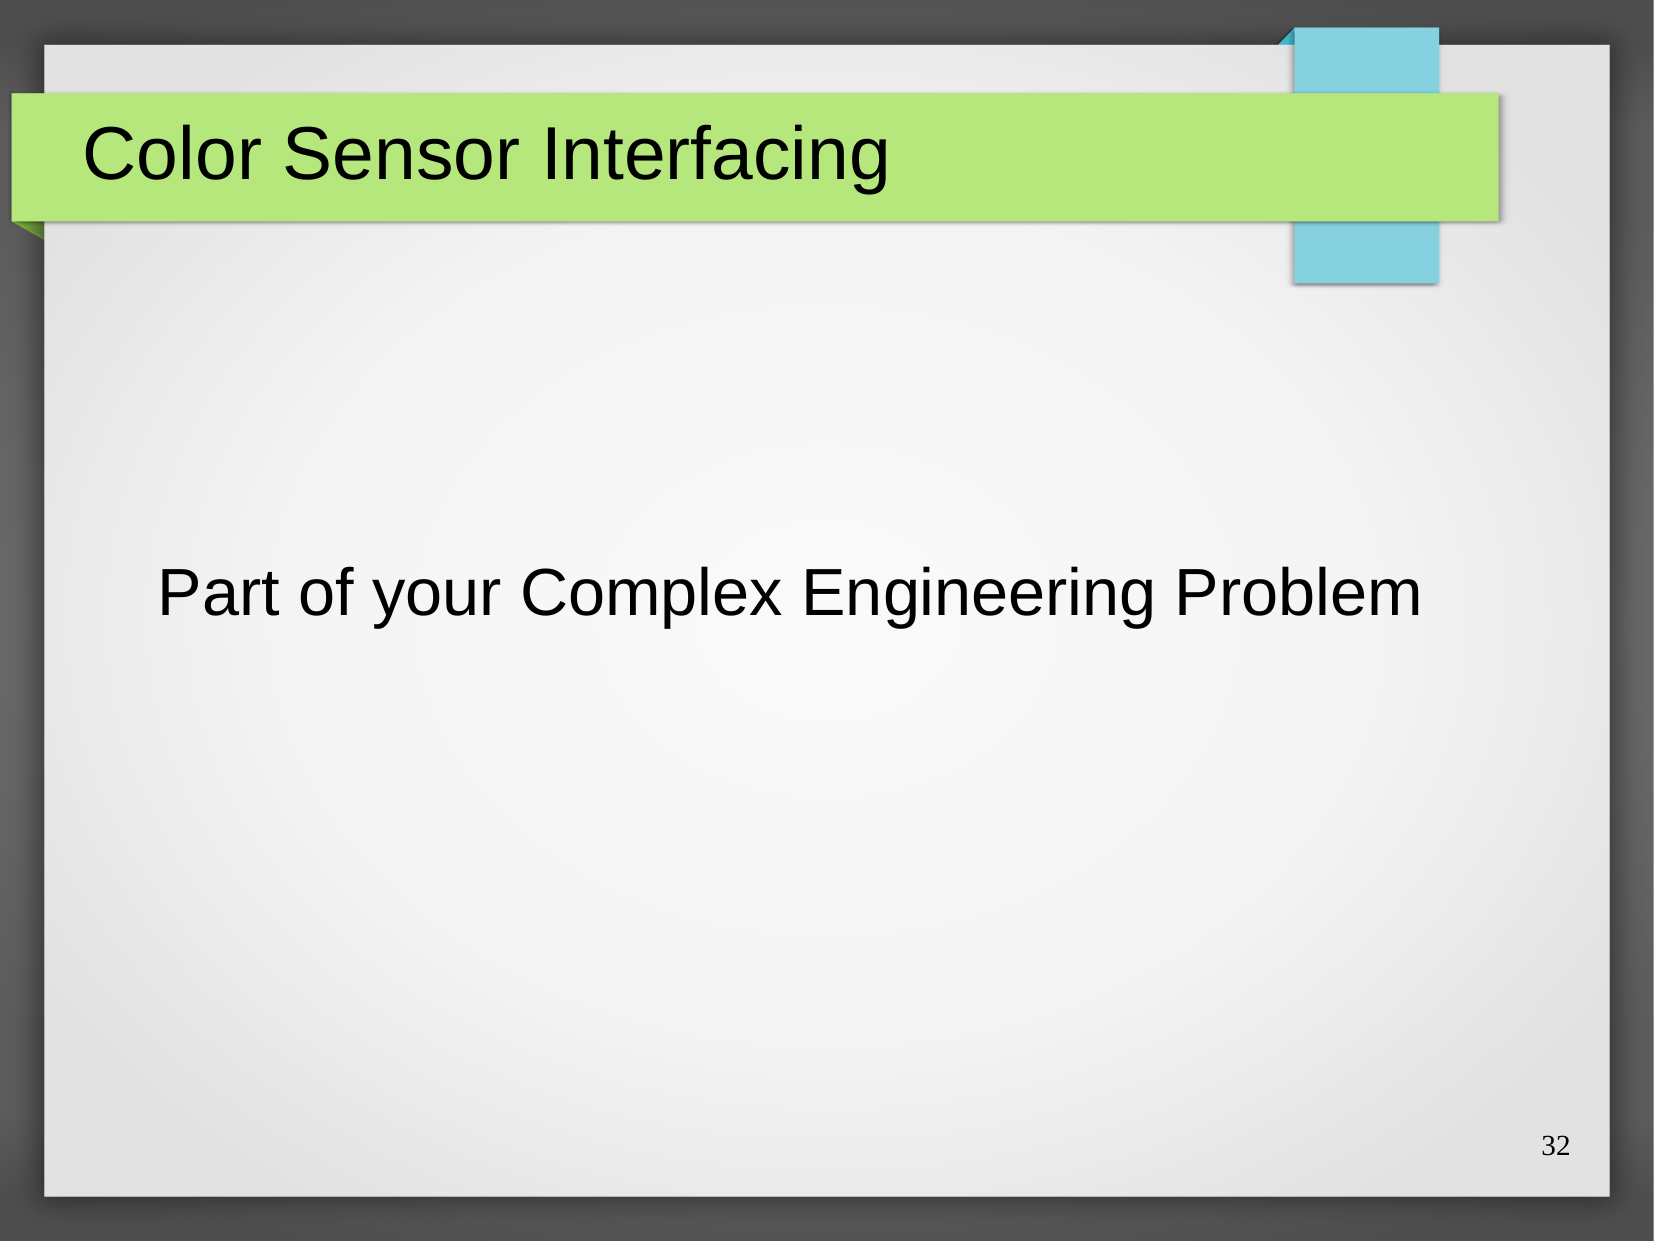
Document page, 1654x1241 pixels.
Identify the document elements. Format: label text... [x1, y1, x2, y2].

list Part of your Complex Engineering Problem [86, 555, 1576, 650]
picture [0, 0, 1654, 1241]
title Color Sensor Interfacing [82, 94, 1264, 213]
